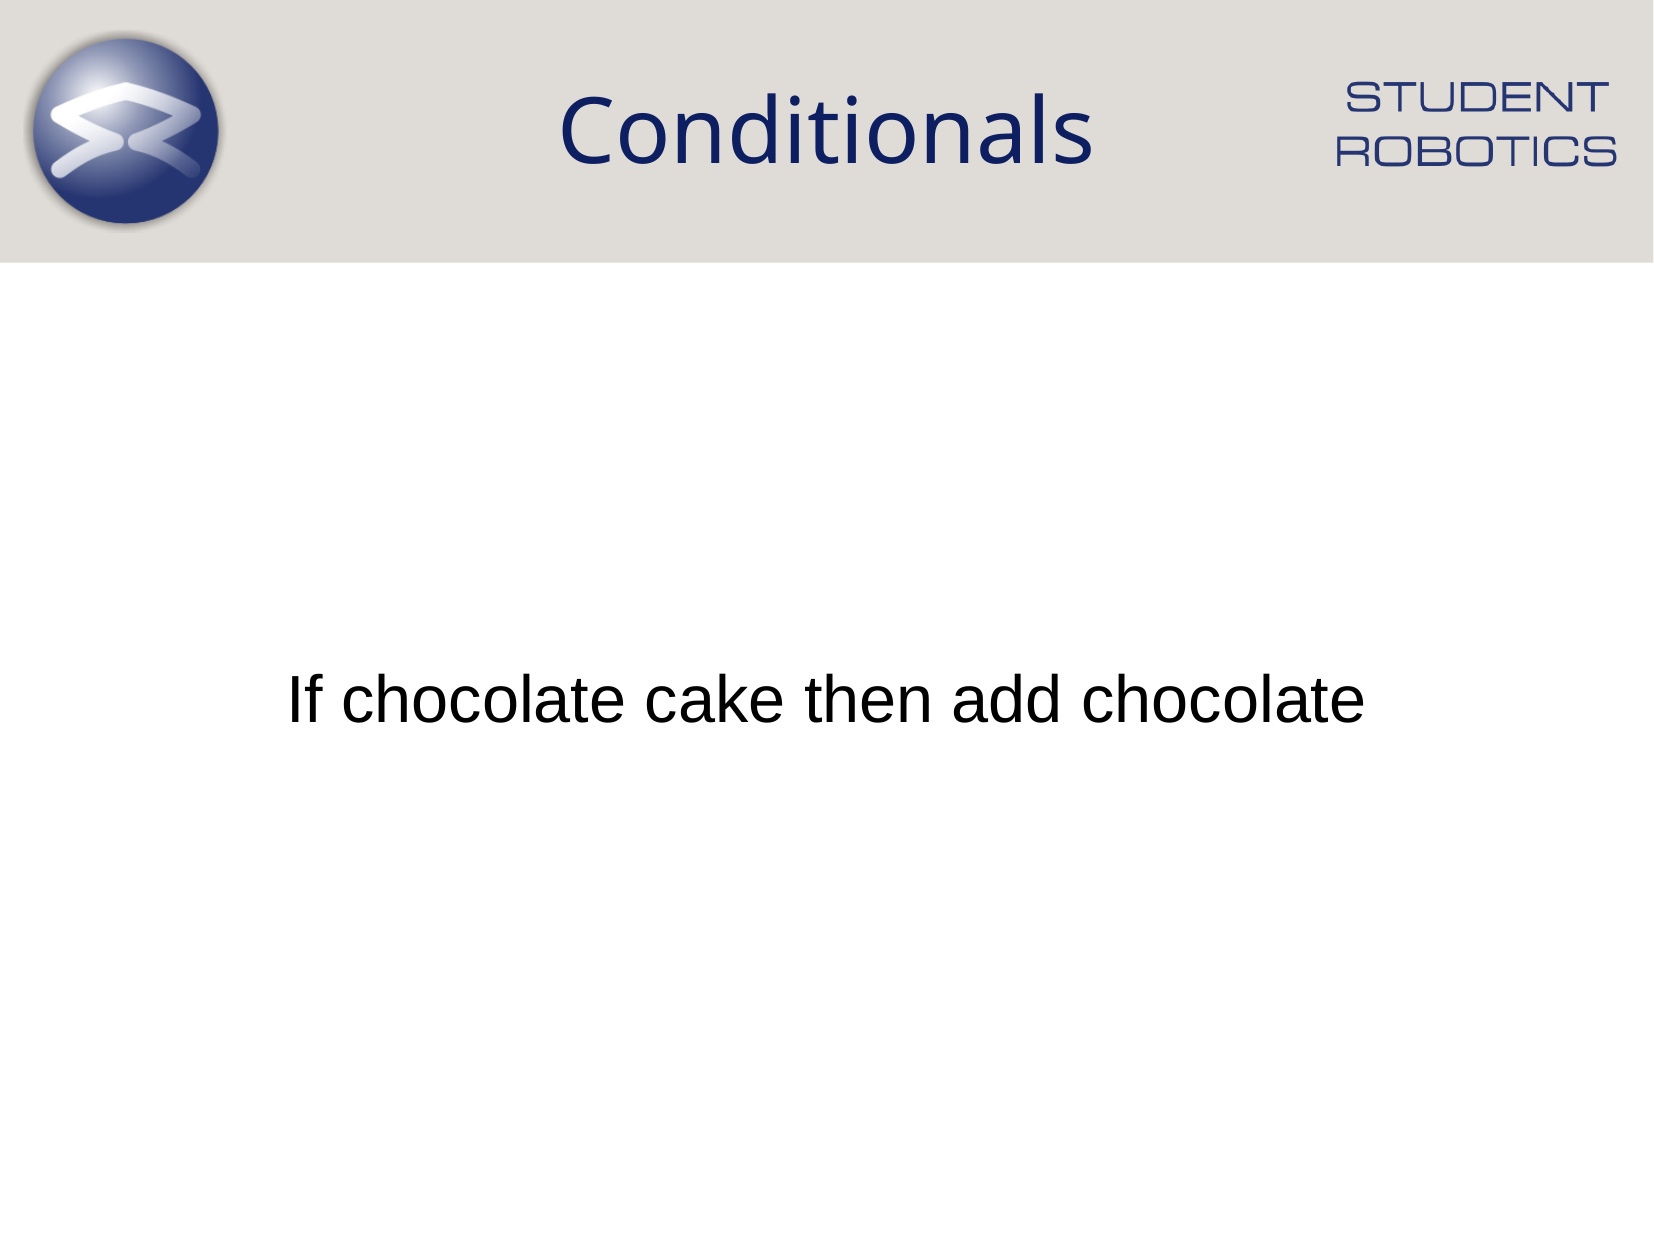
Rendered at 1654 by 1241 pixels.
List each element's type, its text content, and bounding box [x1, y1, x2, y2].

picture [1571, 68, 1633, 174]
picture [9, 19, 82, 245]
title Conditionals [82, 7, 1571, 250]
subtitle If chocolate cake then add chocolate [82, 297, 1571, 1102]
